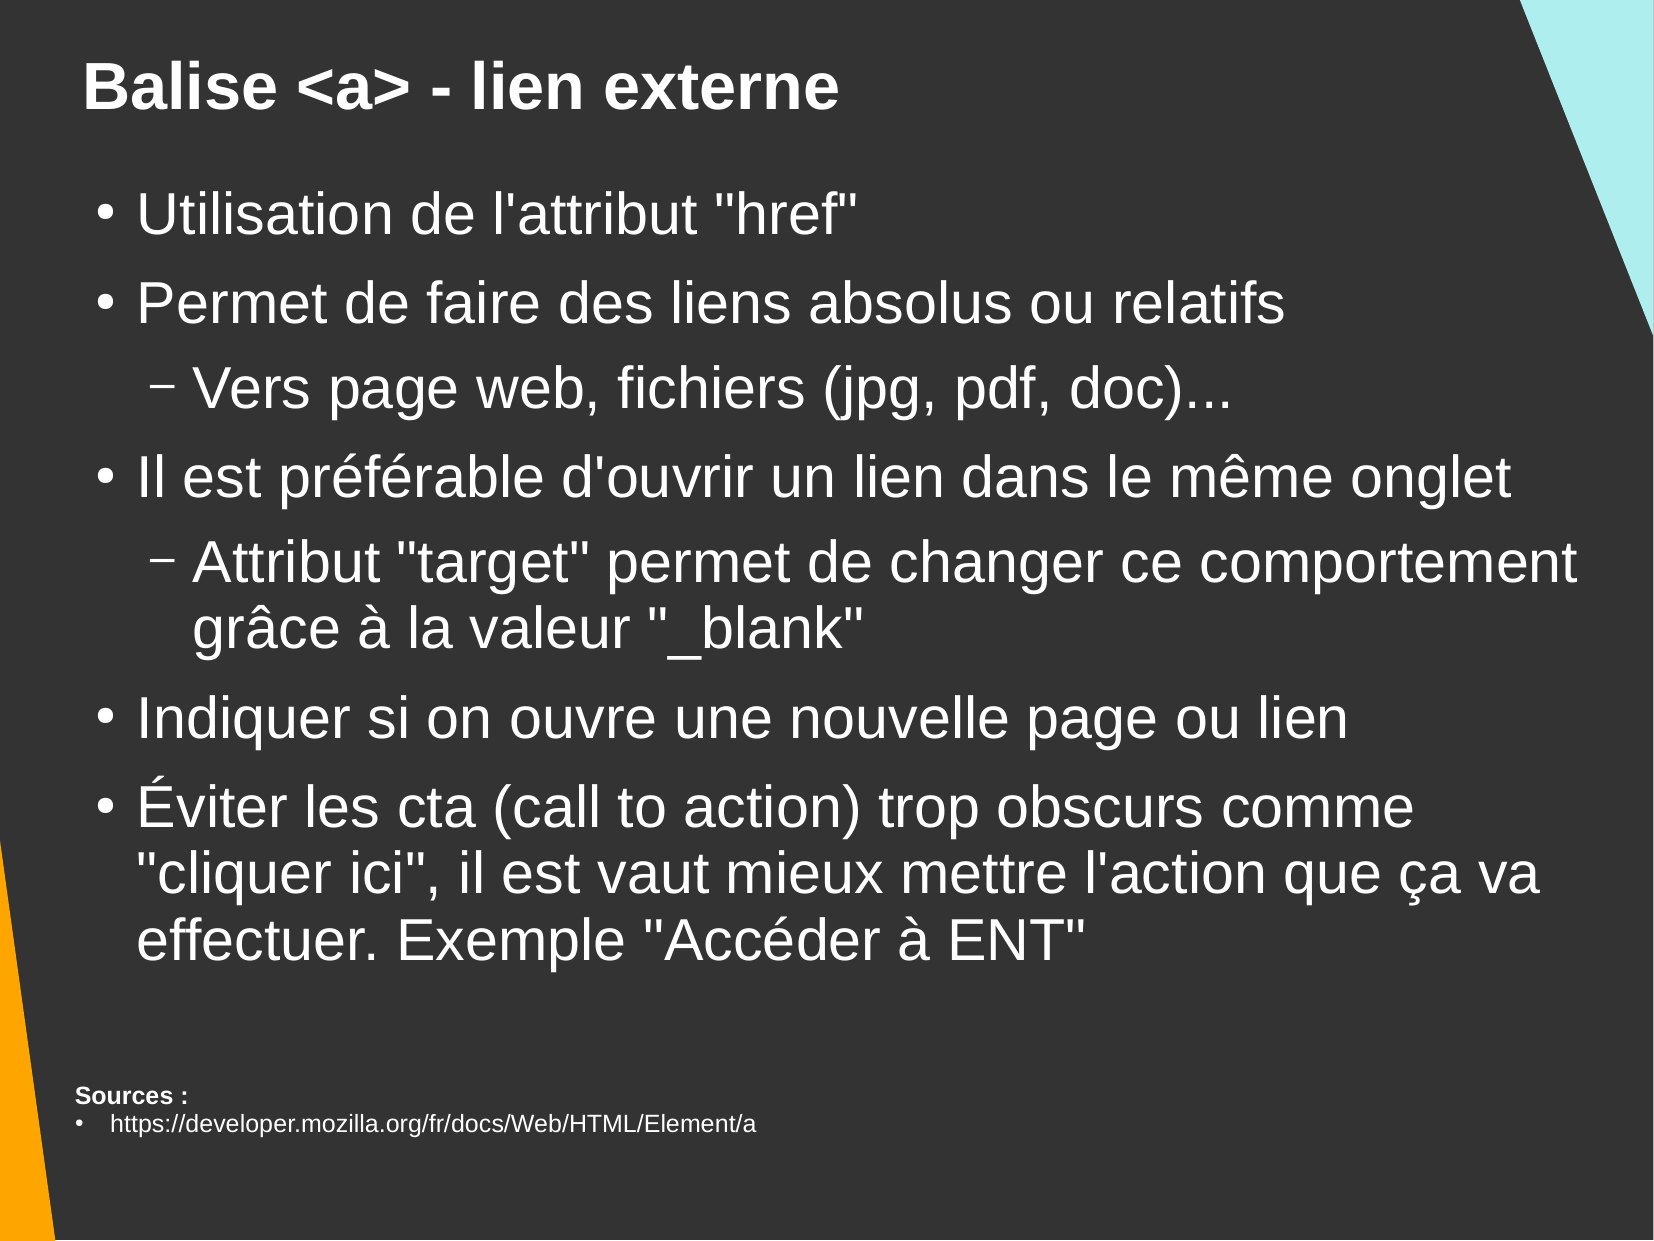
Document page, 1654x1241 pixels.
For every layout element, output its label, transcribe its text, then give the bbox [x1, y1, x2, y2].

text_box Sources : https://developer.mozilla.org/fr/docs/Web/HTML/Element/a [60, 1074, 1546, 1241]
list Utilisation de l'attribut "href" Permet de faire des liens absolus ou relatifs Vers page web, fichiers (jpg, pdf, doc)... Il est préférable d'ouvrir un lien dans le même onglet Attribut "target" permet de changer ce comportement grâce à la valeur "_blank" Indiquer si on ouvre une nouvelle page ou lien Éviter les cta (call to action) trop obscurs comme "cliquer ici", il est vaut mieux mettre l'action que ça va effectuer. Exemple "Accéder à ENT" [80, 180, 1605, 993]
title Balise <a> - lien externe [82, 49, 1571, 152]
text_box [0, 840, 56, 1241]
text_box [1519, 0, 1654, 338]
